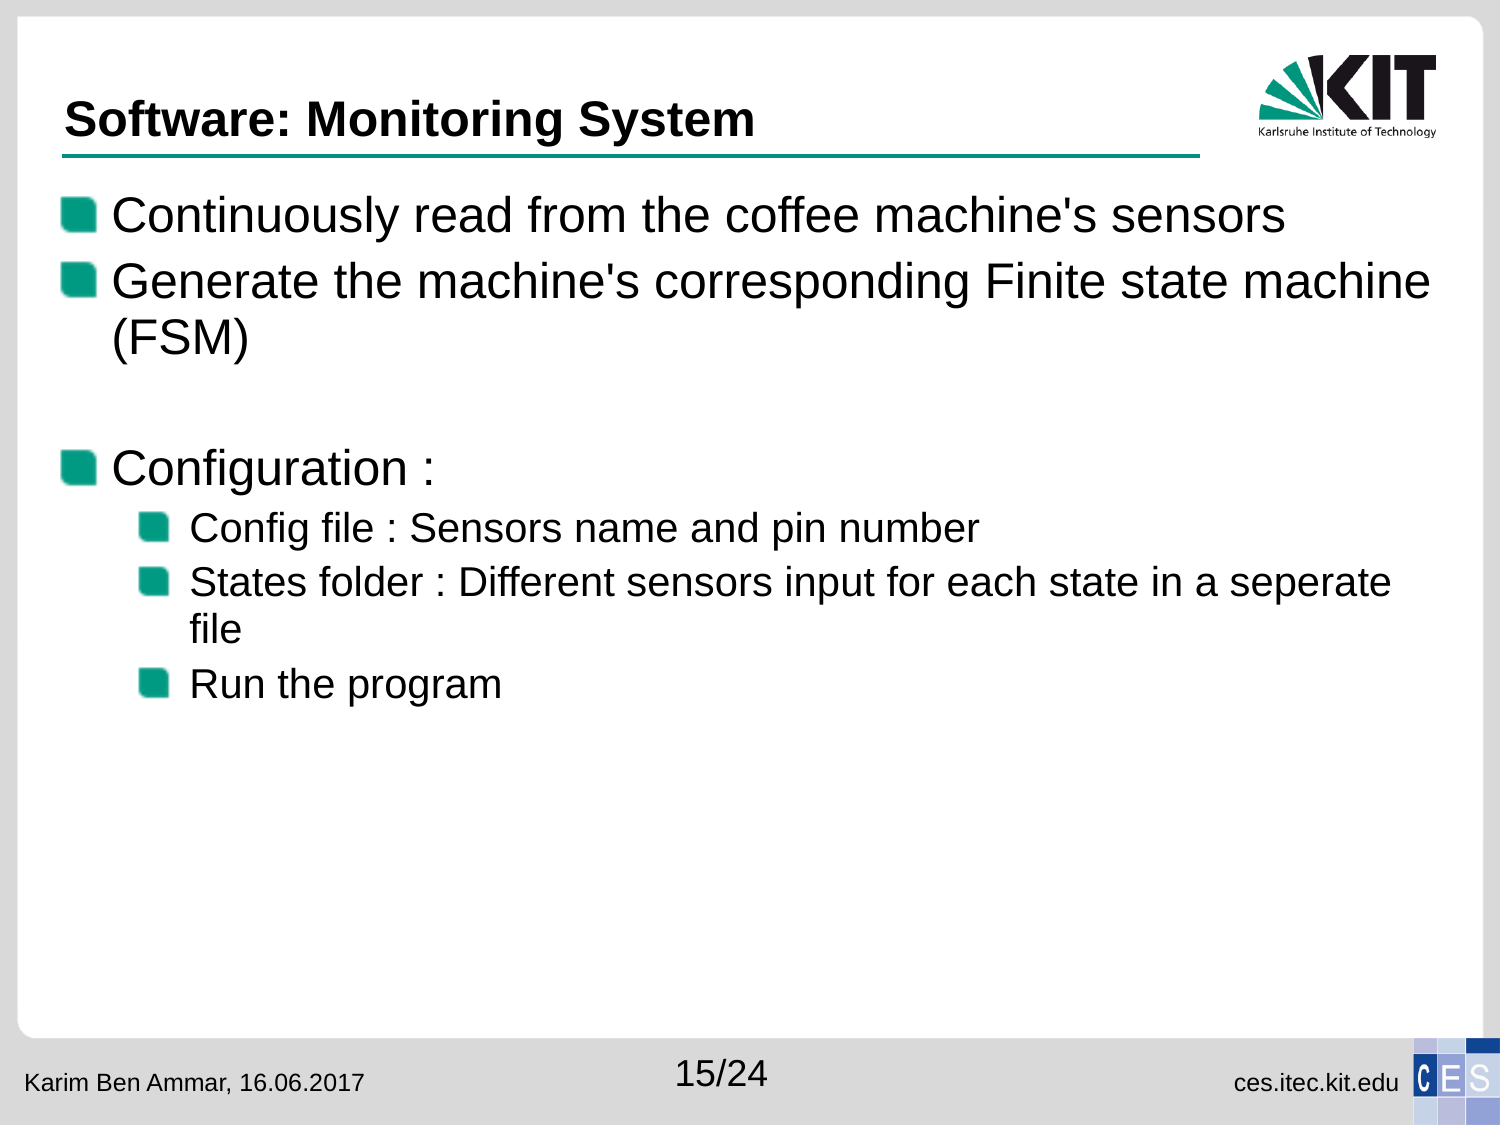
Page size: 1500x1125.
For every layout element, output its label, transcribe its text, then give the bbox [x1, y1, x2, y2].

text_box Continuously read from the coffee machine's sensors Generate the machine's corresponding Finite state machine (FSM) Configuration : Config file : Sensors name and pin number States folder : Different sensors input for each state in a seperate file Run the program [45, 179, 1456, 1021]
picture [0, 0, 1500, 1125]
title Software: Monitoring System [64, 54, 1198, 147]
text_box 15/24 [659, 1045, 783, 1117]
